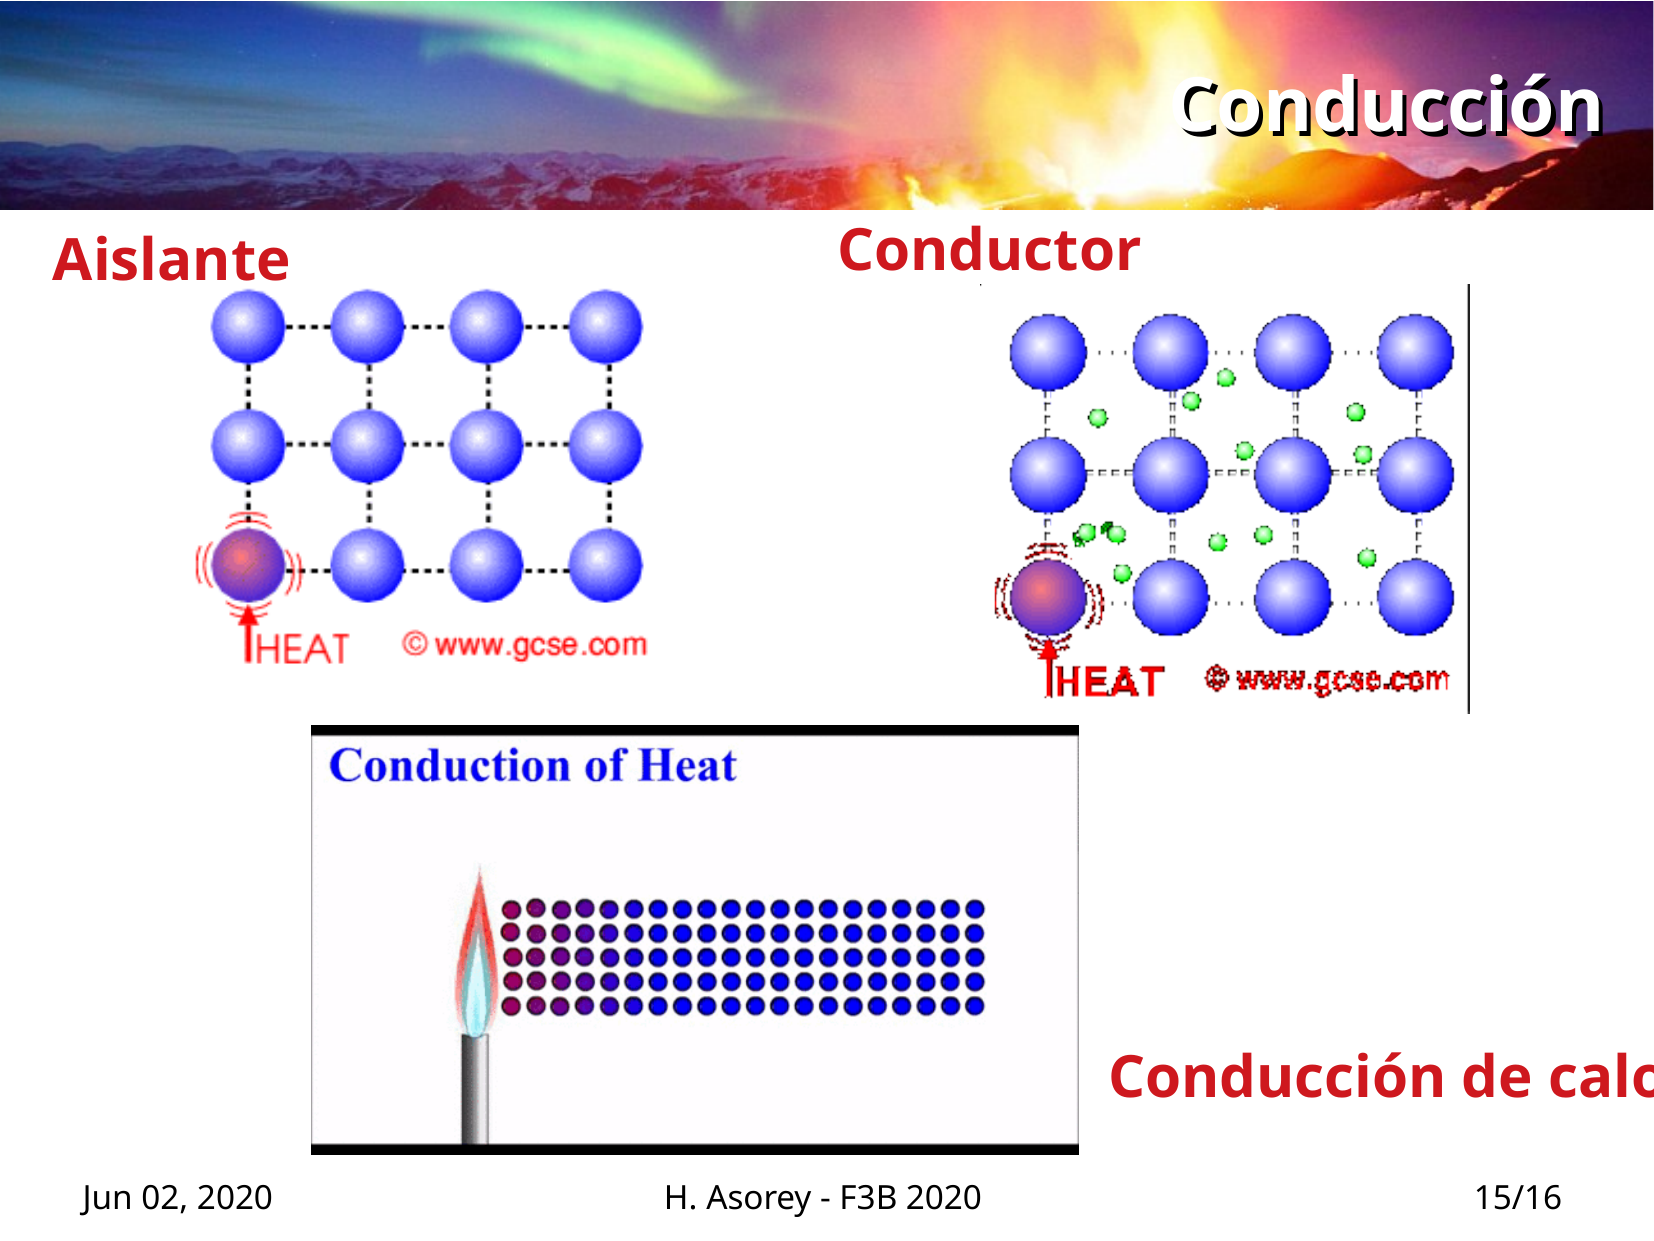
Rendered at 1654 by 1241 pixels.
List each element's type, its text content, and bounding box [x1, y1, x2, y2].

picture [0, 1, 1654, 210]
title Conducción [45, 15, 1606, 191]
picture [311, 725, 1079, 1155]
picture [182, 254, 669, 685]
text_box Conductor [822, 200, 1117, 287]
picture [269, 254, 280, 260]
text_box Aislante [38, 210, 269, 297]
text_box Conducción de calor [1093, 1028, 1632, 1114]
picture [980, 284, 1470, 714]
